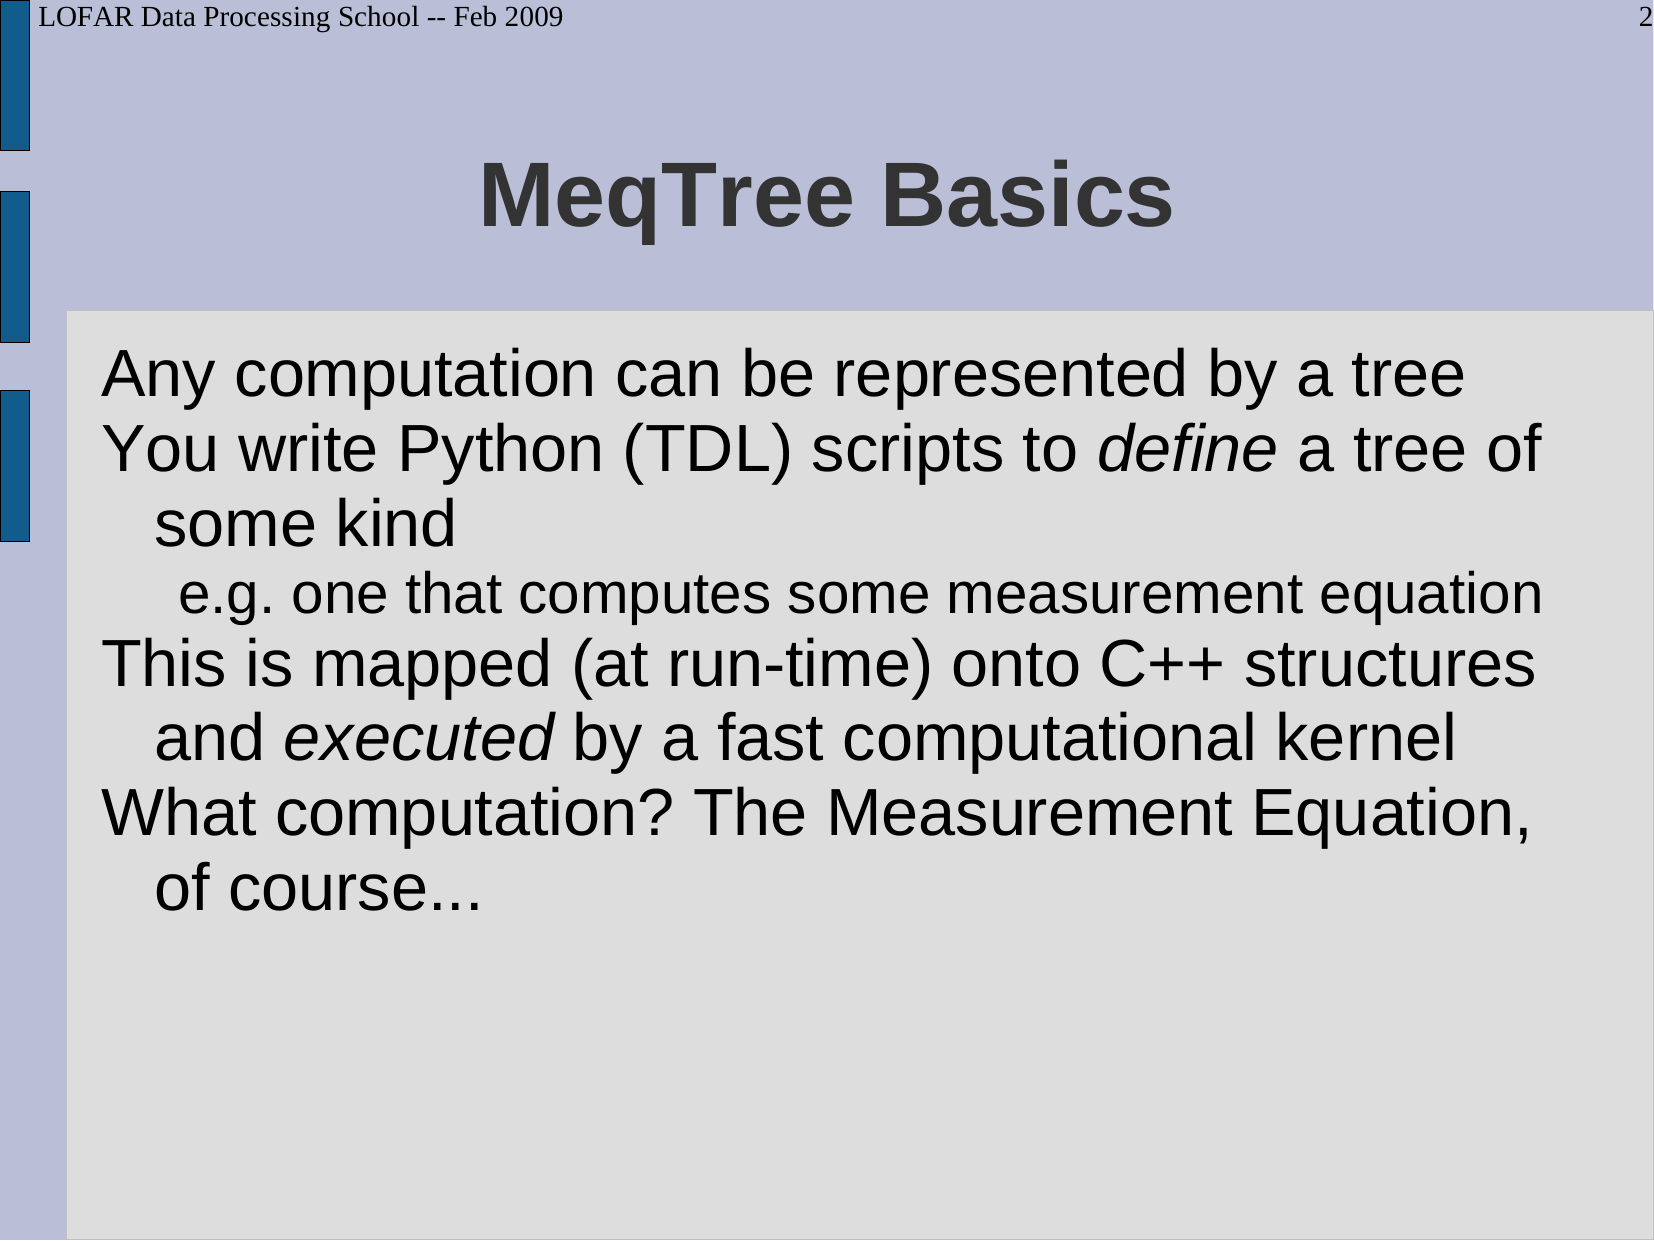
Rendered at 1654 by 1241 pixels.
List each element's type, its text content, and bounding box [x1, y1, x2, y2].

title MeqTree Basics [121, 91, 1534, 299]
list Any computation can be represented by a tree You write Python (TDL) scripts to define a tree of some kind e.g. one that computes some measurement equation This is mapped (at run-time) onto C++ structures and executed by a fast computational kernel What computation? The Measurement Equation, of course... [83, 336, 1592, 1118]
